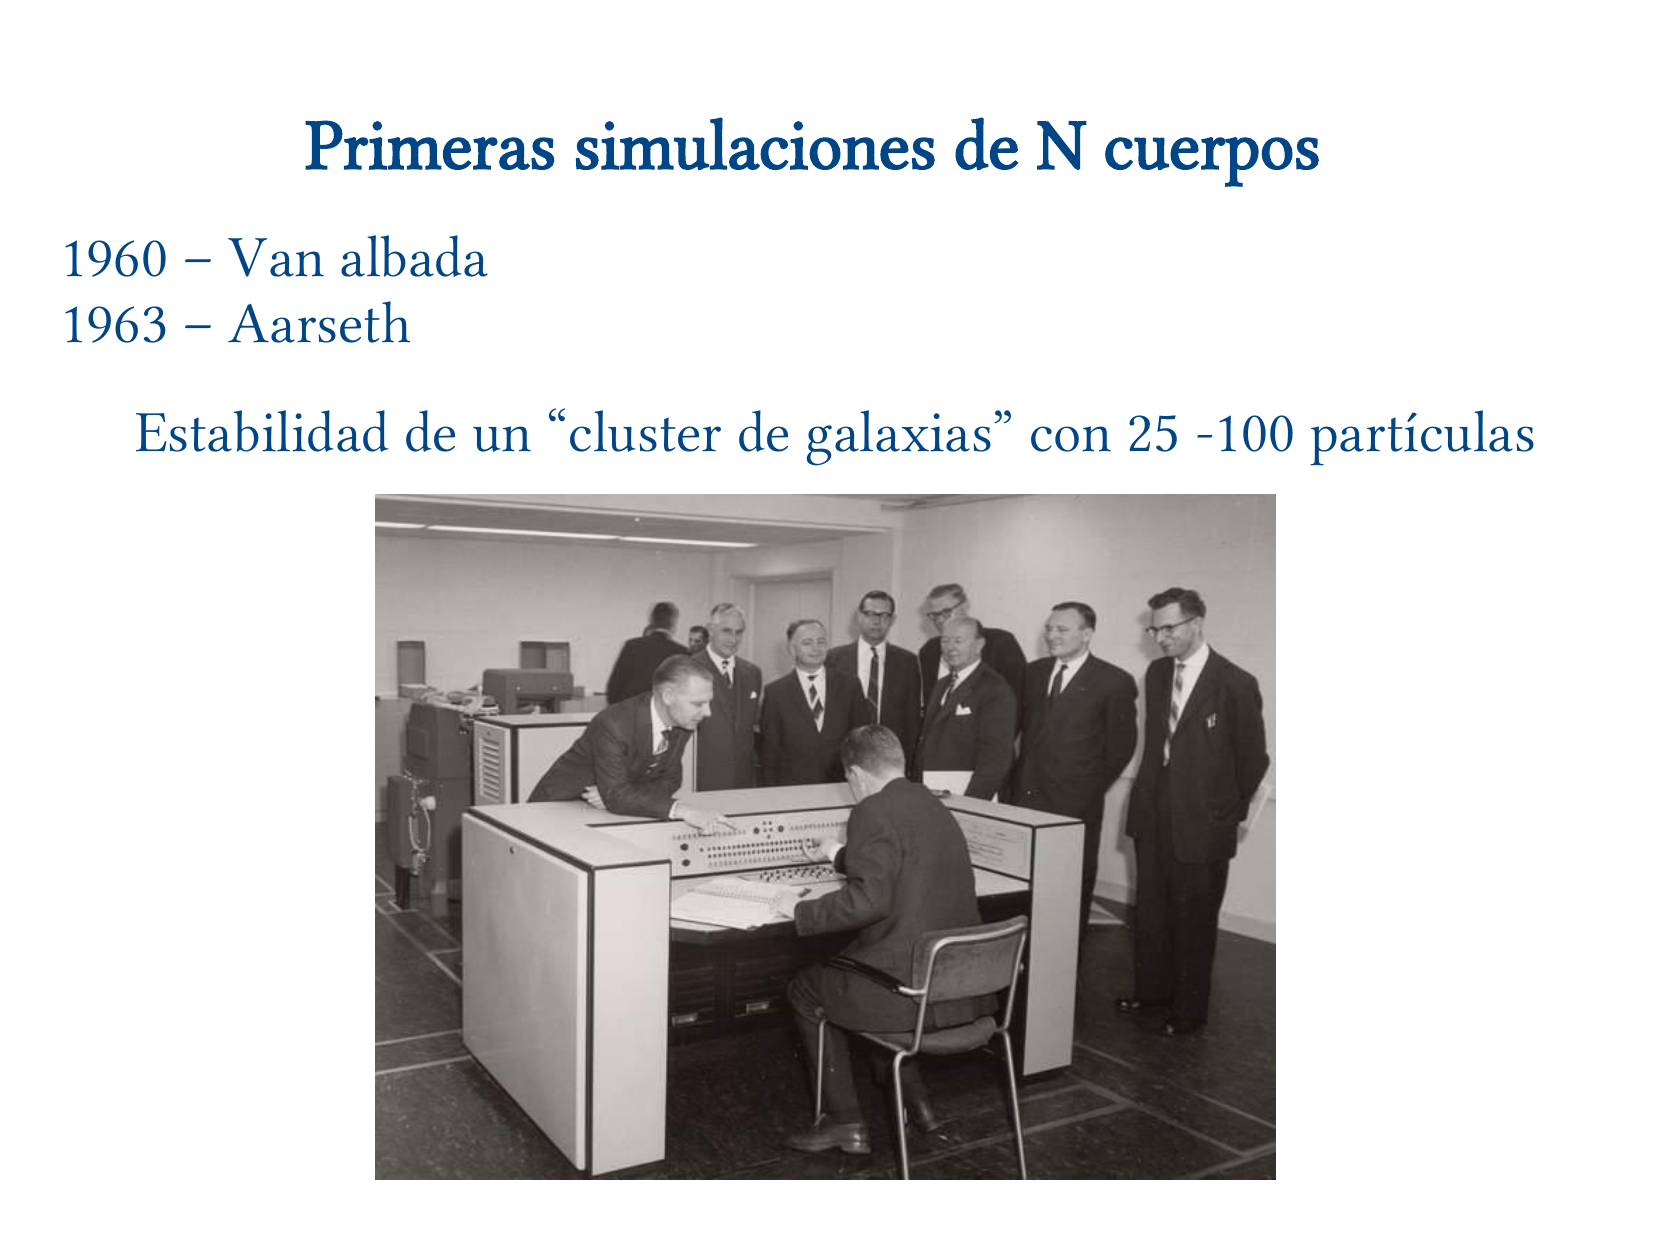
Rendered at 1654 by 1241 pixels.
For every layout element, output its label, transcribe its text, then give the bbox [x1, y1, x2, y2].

title Primeras simulaciones de N cuerpos [46, 103, 1581, 188]
picture [0, 0, 1654, 1241]
title 1960 – Van albada 1963 – Aarseth [60, 223, 1576, 358]
title Estabilidad de un “cluster de galaxias” con 25 -100 partículas [60, 370, 1576, 494]
